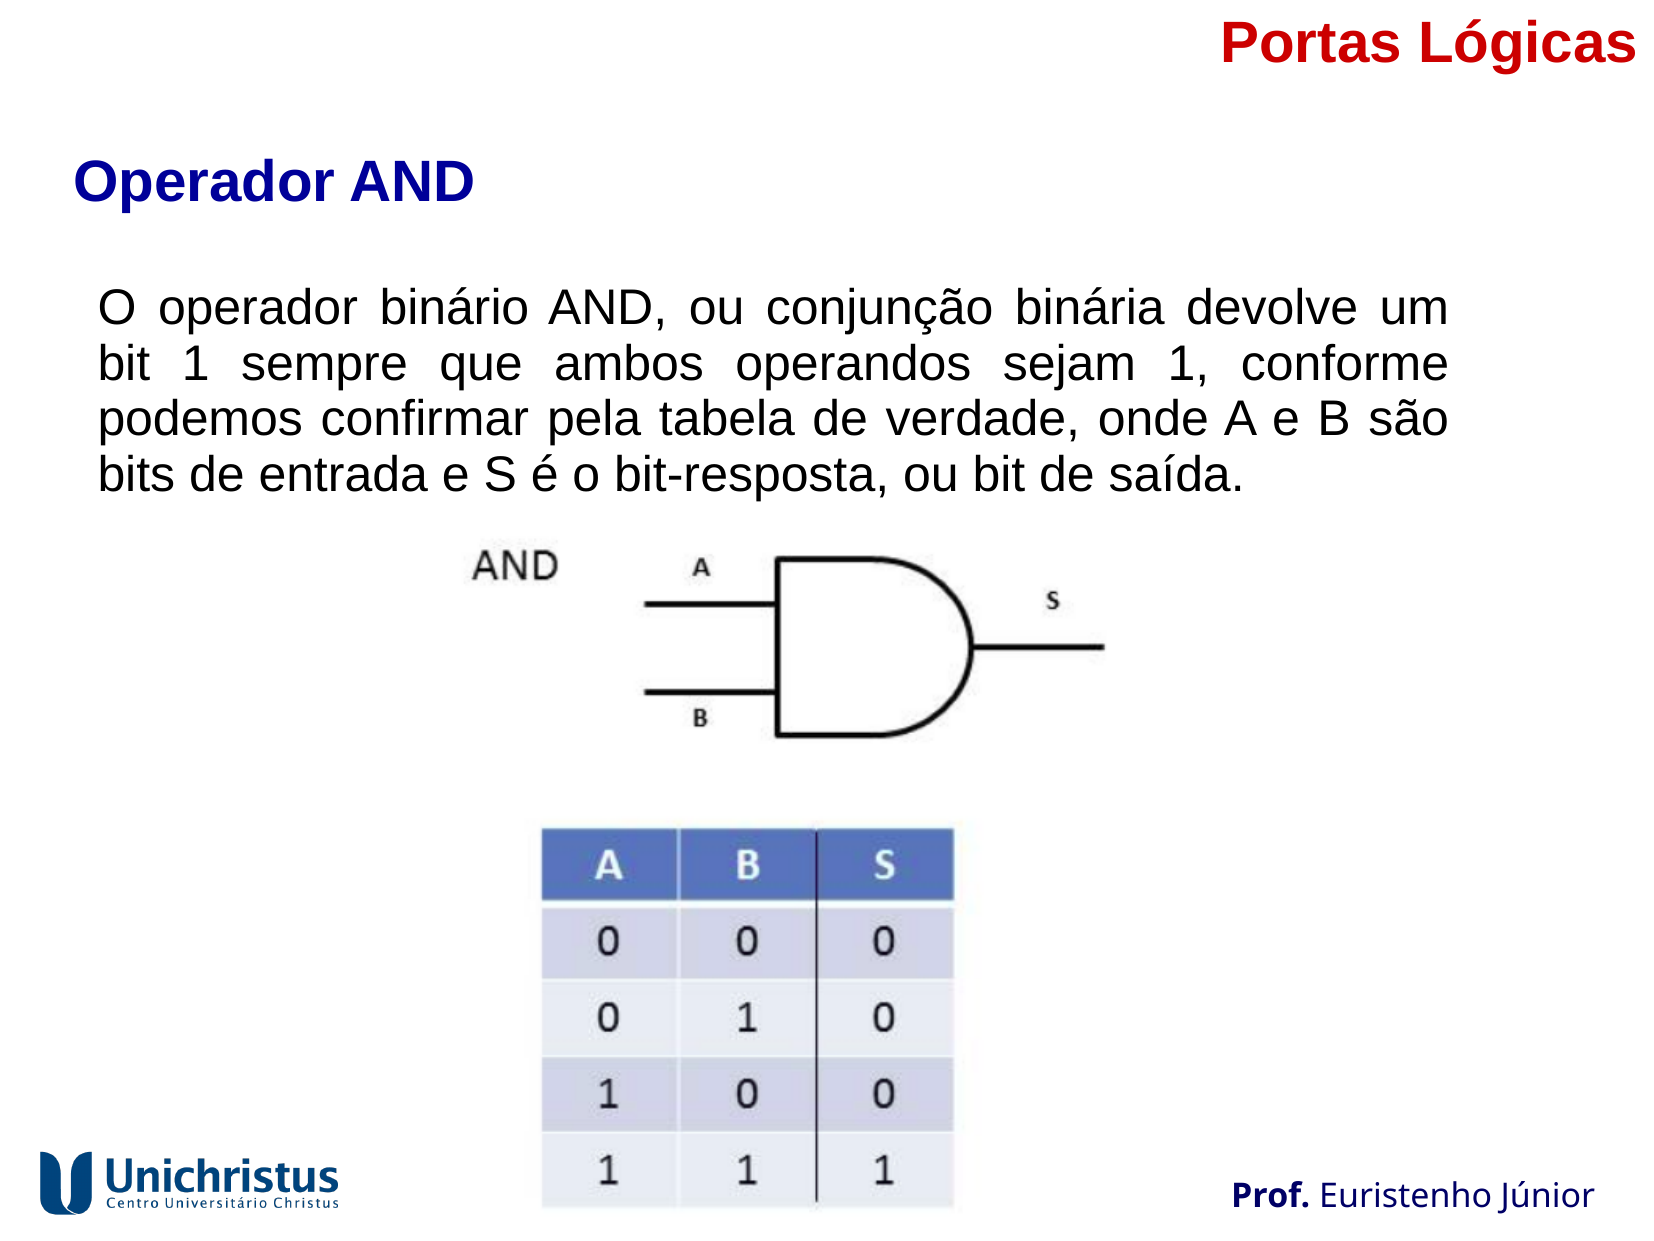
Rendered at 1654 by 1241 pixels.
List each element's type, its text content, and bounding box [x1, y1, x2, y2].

text_box Operador AND [59, 141, 607, 234]
text_box Portas Lógicas [1205, 2, 1654, 95]
text_box Prof. Euristenho Júnior [1216, 1163, 1654, 1224]
picture [35, 1148, 343, 1217]
picture [425, 531, 1116, 1223]
text_box O operador binário AND, ou conjunção binária devolve um bit 1 sempre que ambos operandos sejam 1, conforme podemos confirmar pela tabela de verdade, onde A e B são bits de entrada e S é o bit-resposta, ou bit de saída. [82, 271, 1465, 520]
